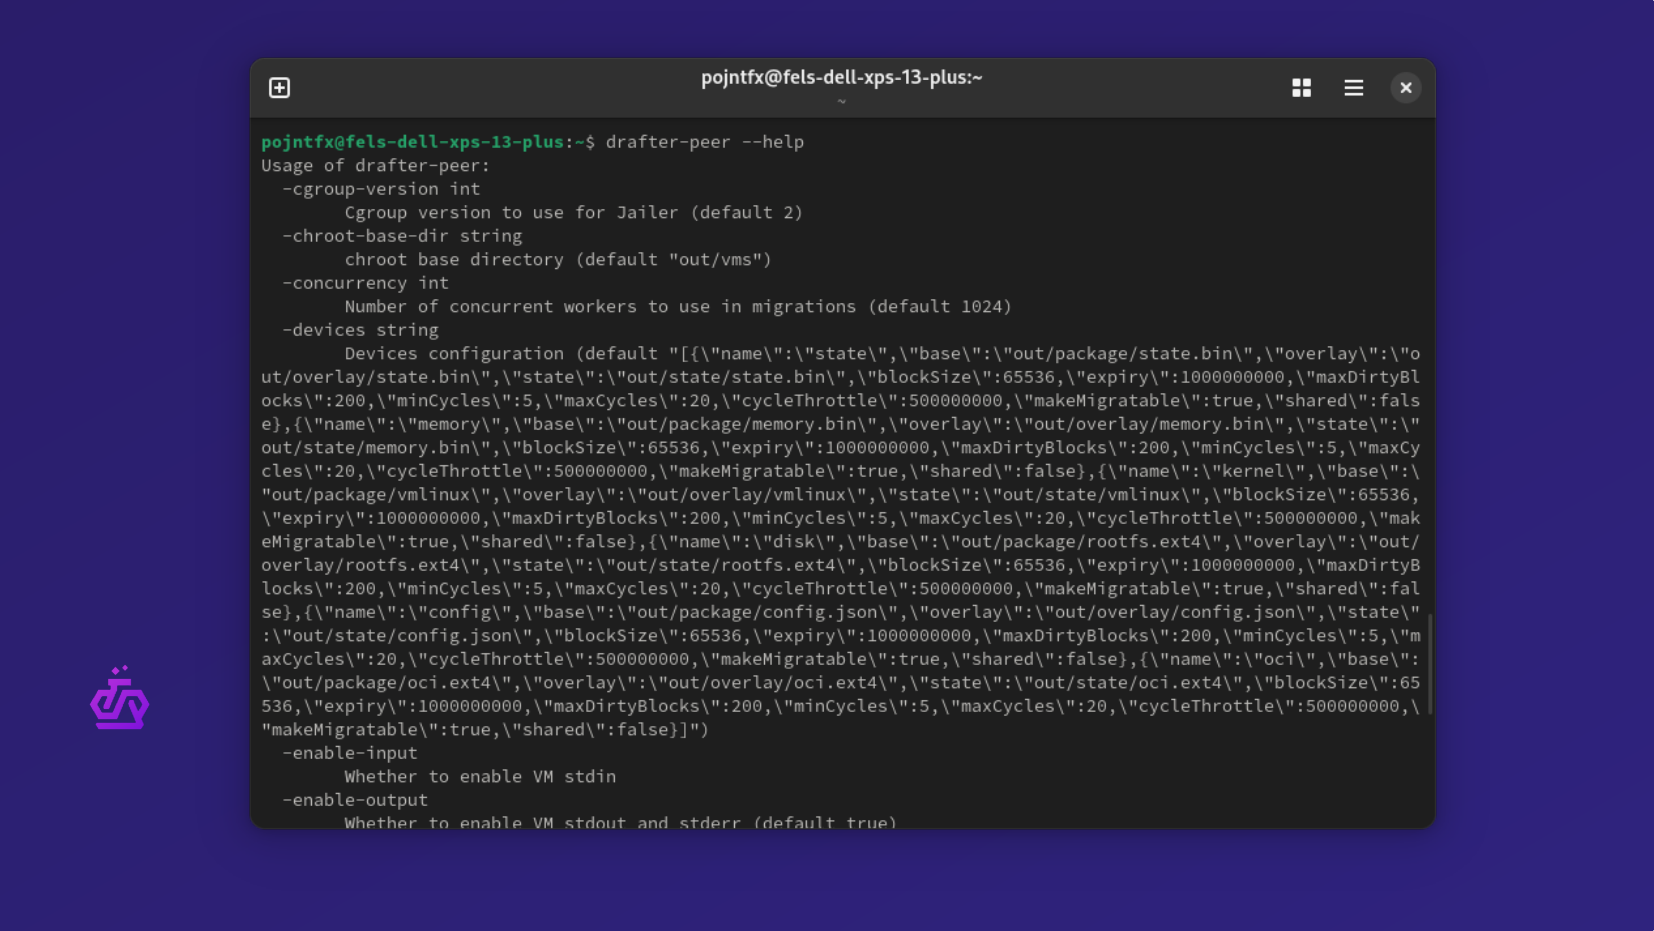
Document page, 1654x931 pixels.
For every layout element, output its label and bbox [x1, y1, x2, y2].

picture [170, 0, 1516, 917]
picture [70, 643, 150, 755]
